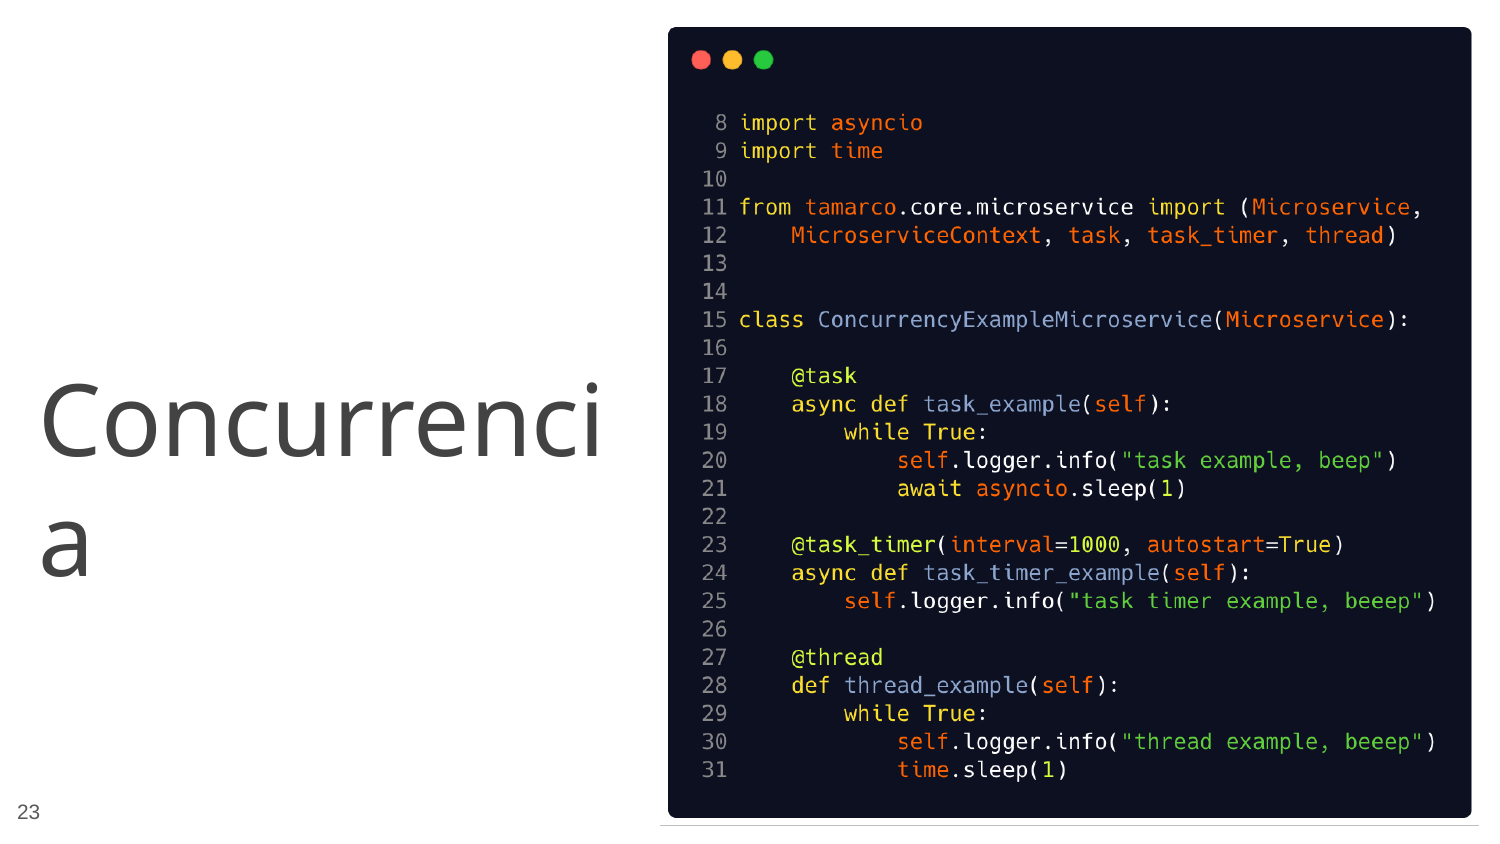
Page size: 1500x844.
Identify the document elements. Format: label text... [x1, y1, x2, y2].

title Concurrencia [23, 341, 660, 487]
picture [660, 18, 1479, 826]
slide_number <number> [0, 779, 56, 844]
